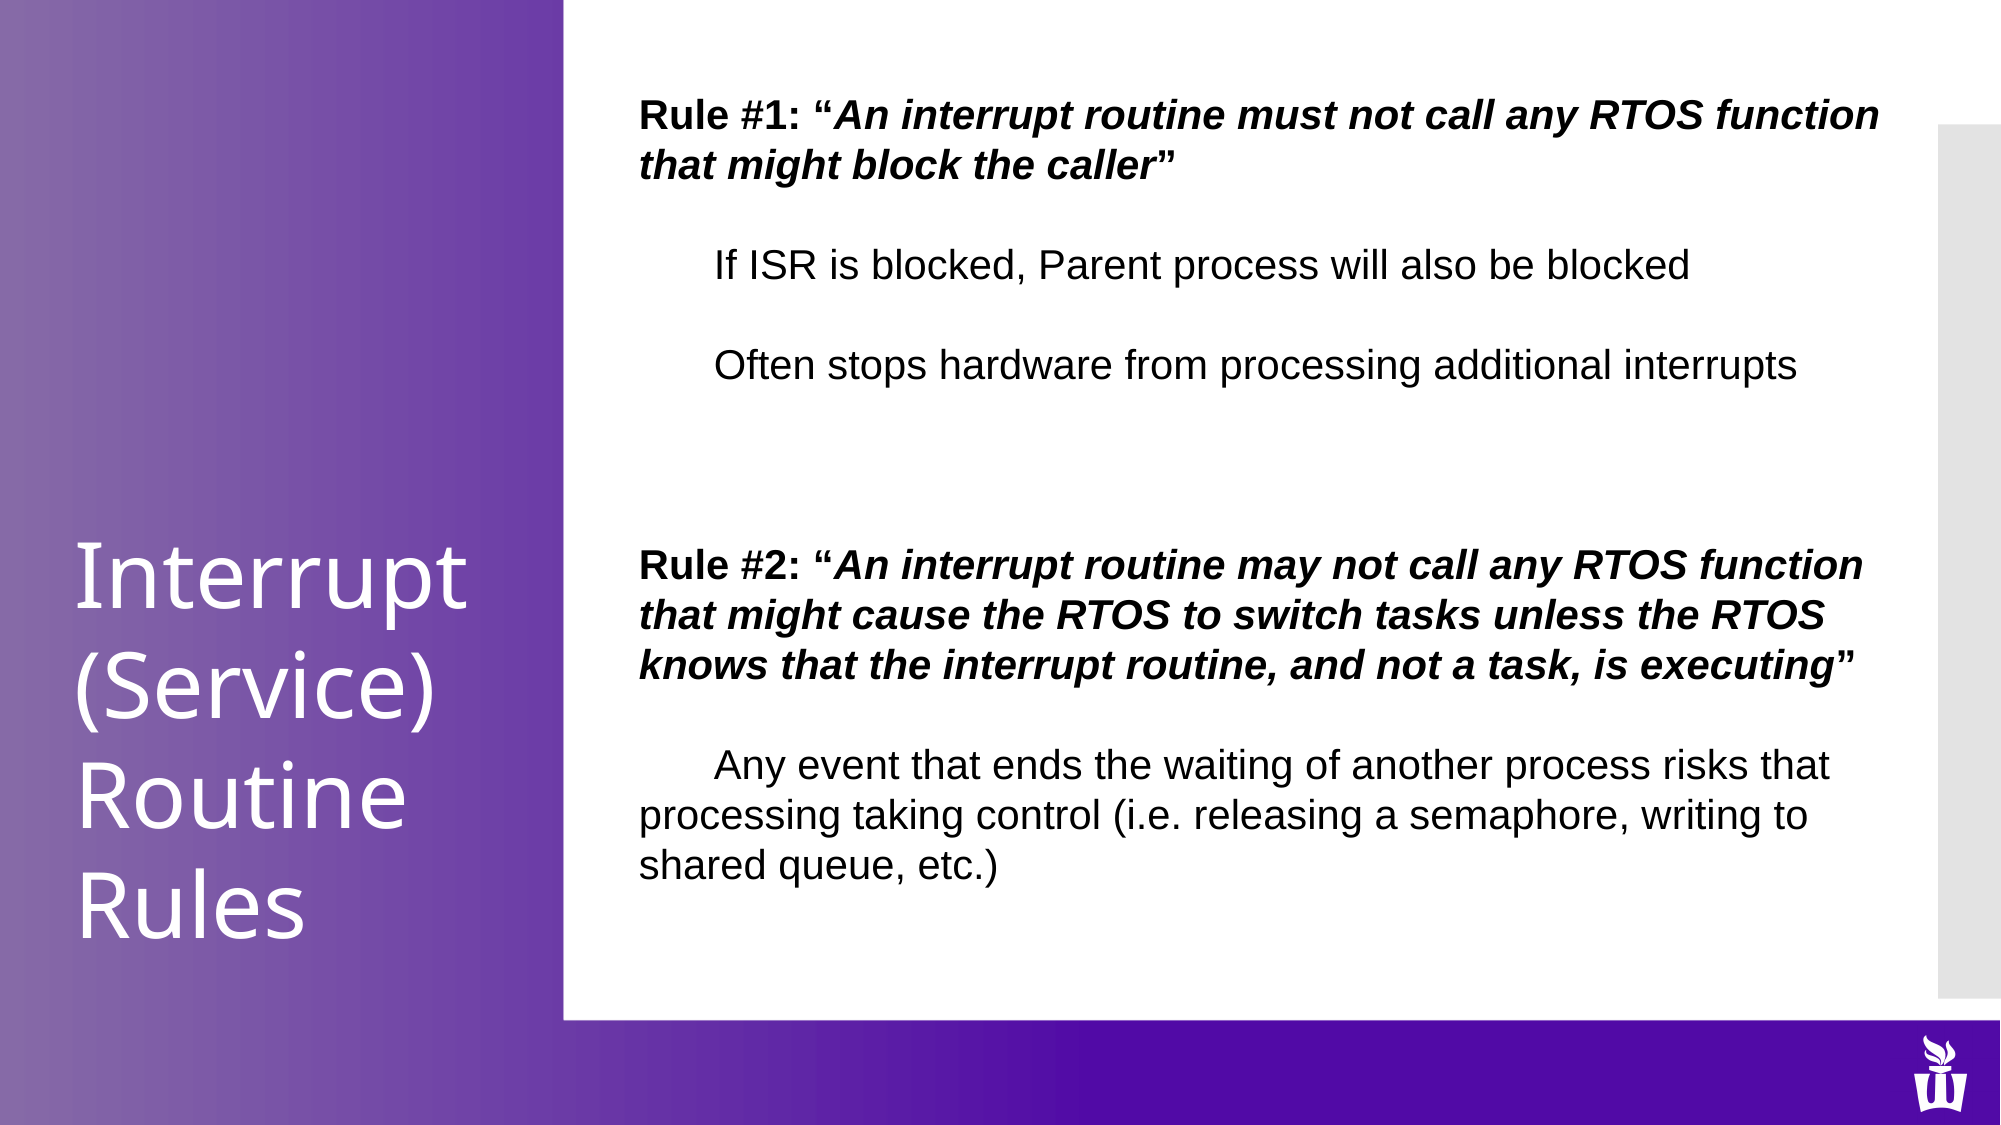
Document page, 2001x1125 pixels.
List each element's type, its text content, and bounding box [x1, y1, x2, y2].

text_box Rule #1: “An interrupt routine must not call any RTOS function that might block the caller” If ISR is blocked, Parent process will also be blocked Often stops hardware from processing additional interrupts Rule #2: “An interrupt routine may not call any RTOS function that might cause the RTOS to switch tasks unless the RTOS knows that the interrupt routine, and not a task, is executing” Any event that ends the waiting of another process risks that processing taking control (i.e. releasing a semaphore, writing to shared queue, etc.) [624, 29, 1936, 991]
text_box Interrupt (Service) Routine Rules [60, 510, 624, 638]
picture [0, 0, 2000, 1125]
